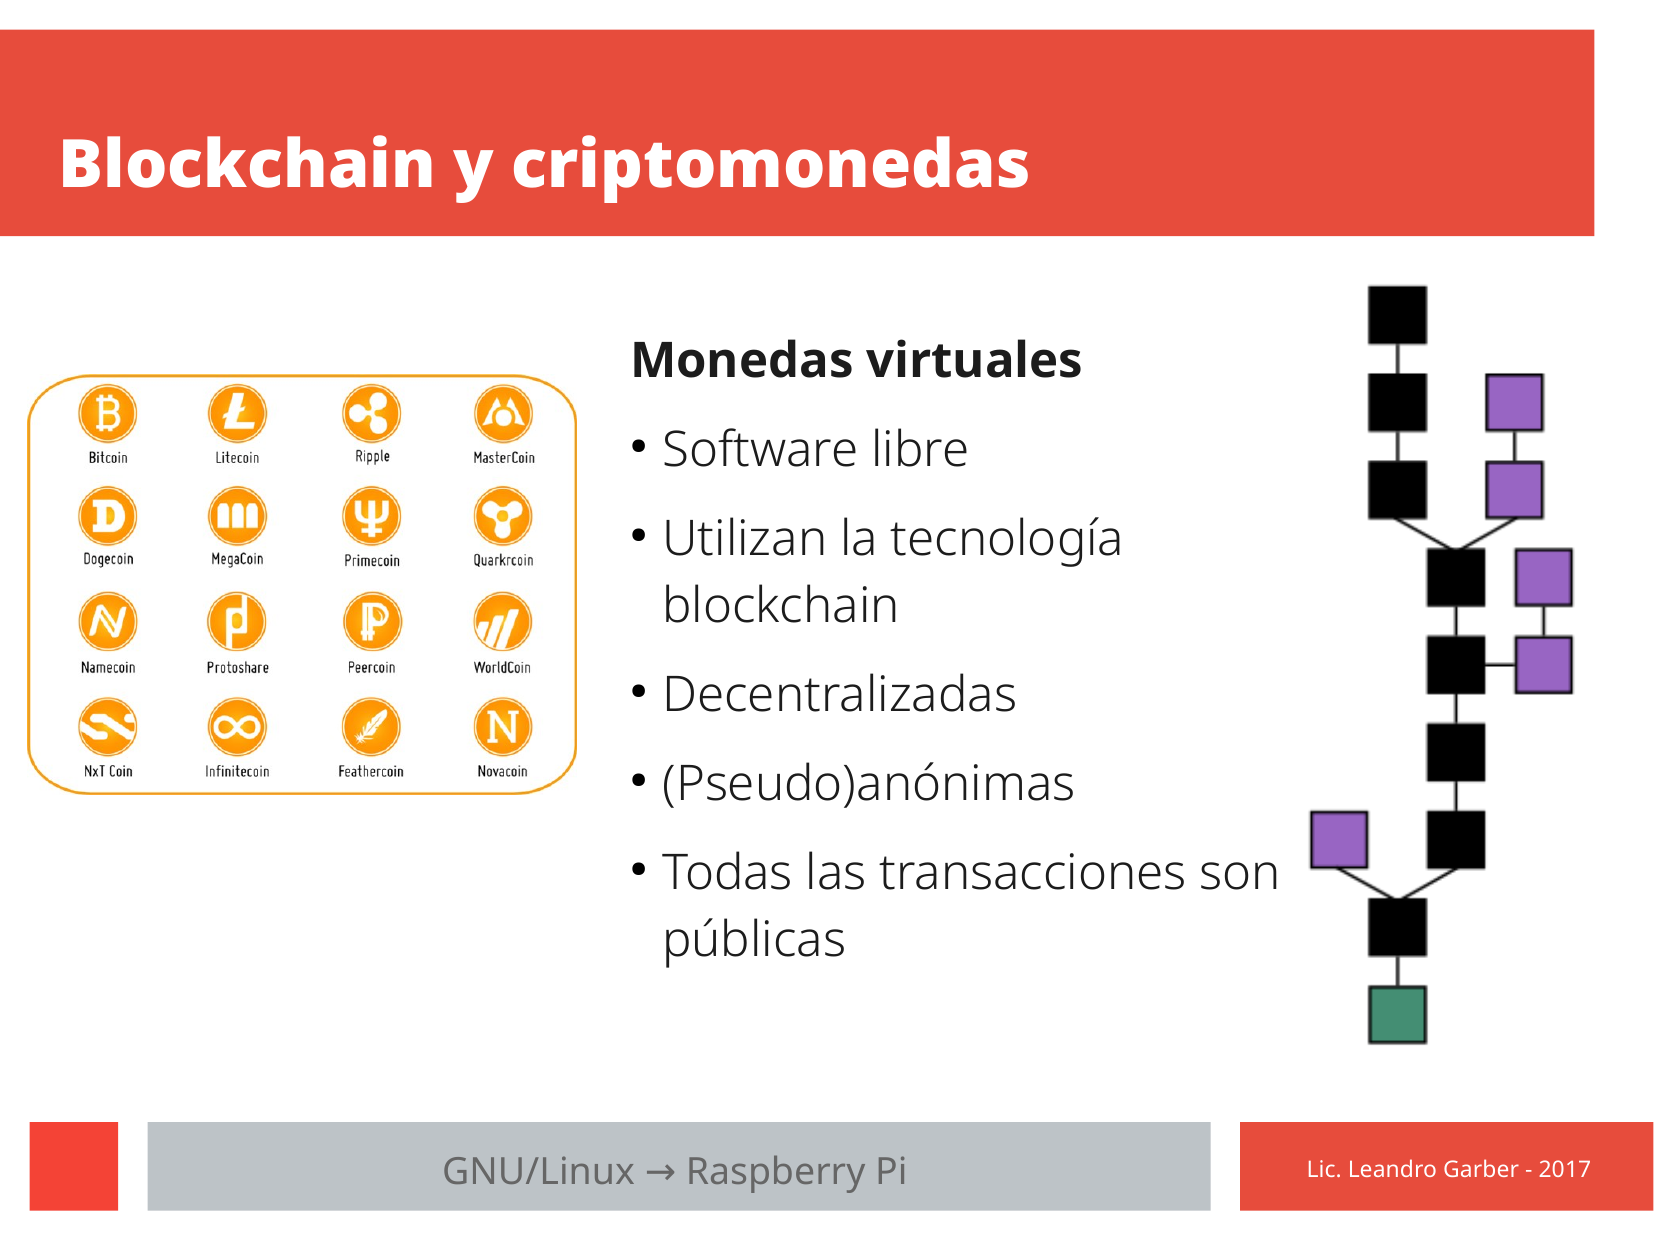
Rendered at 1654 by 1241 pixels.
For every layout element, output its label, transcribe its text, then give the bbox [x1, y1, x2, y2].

picture [1293, 269, 1591, 1059]
list Monedas virtuales Software libre Utilizan la tecnología blockchain Decentralizadas (Pseudo)anónimas Todas las transacciones son públicas [630, 324, 1291, 976]
picture [27, 374, 577, 796]
text_box Lic. Leandro Garber - 2017 [1245, 1145, 1654, 1194]
text_box GNU/Linux → Raspberry Pi [150, 1125, 1201, 1215]
title Blockchain y criptomonedas [59, 59, 1595, 207]
